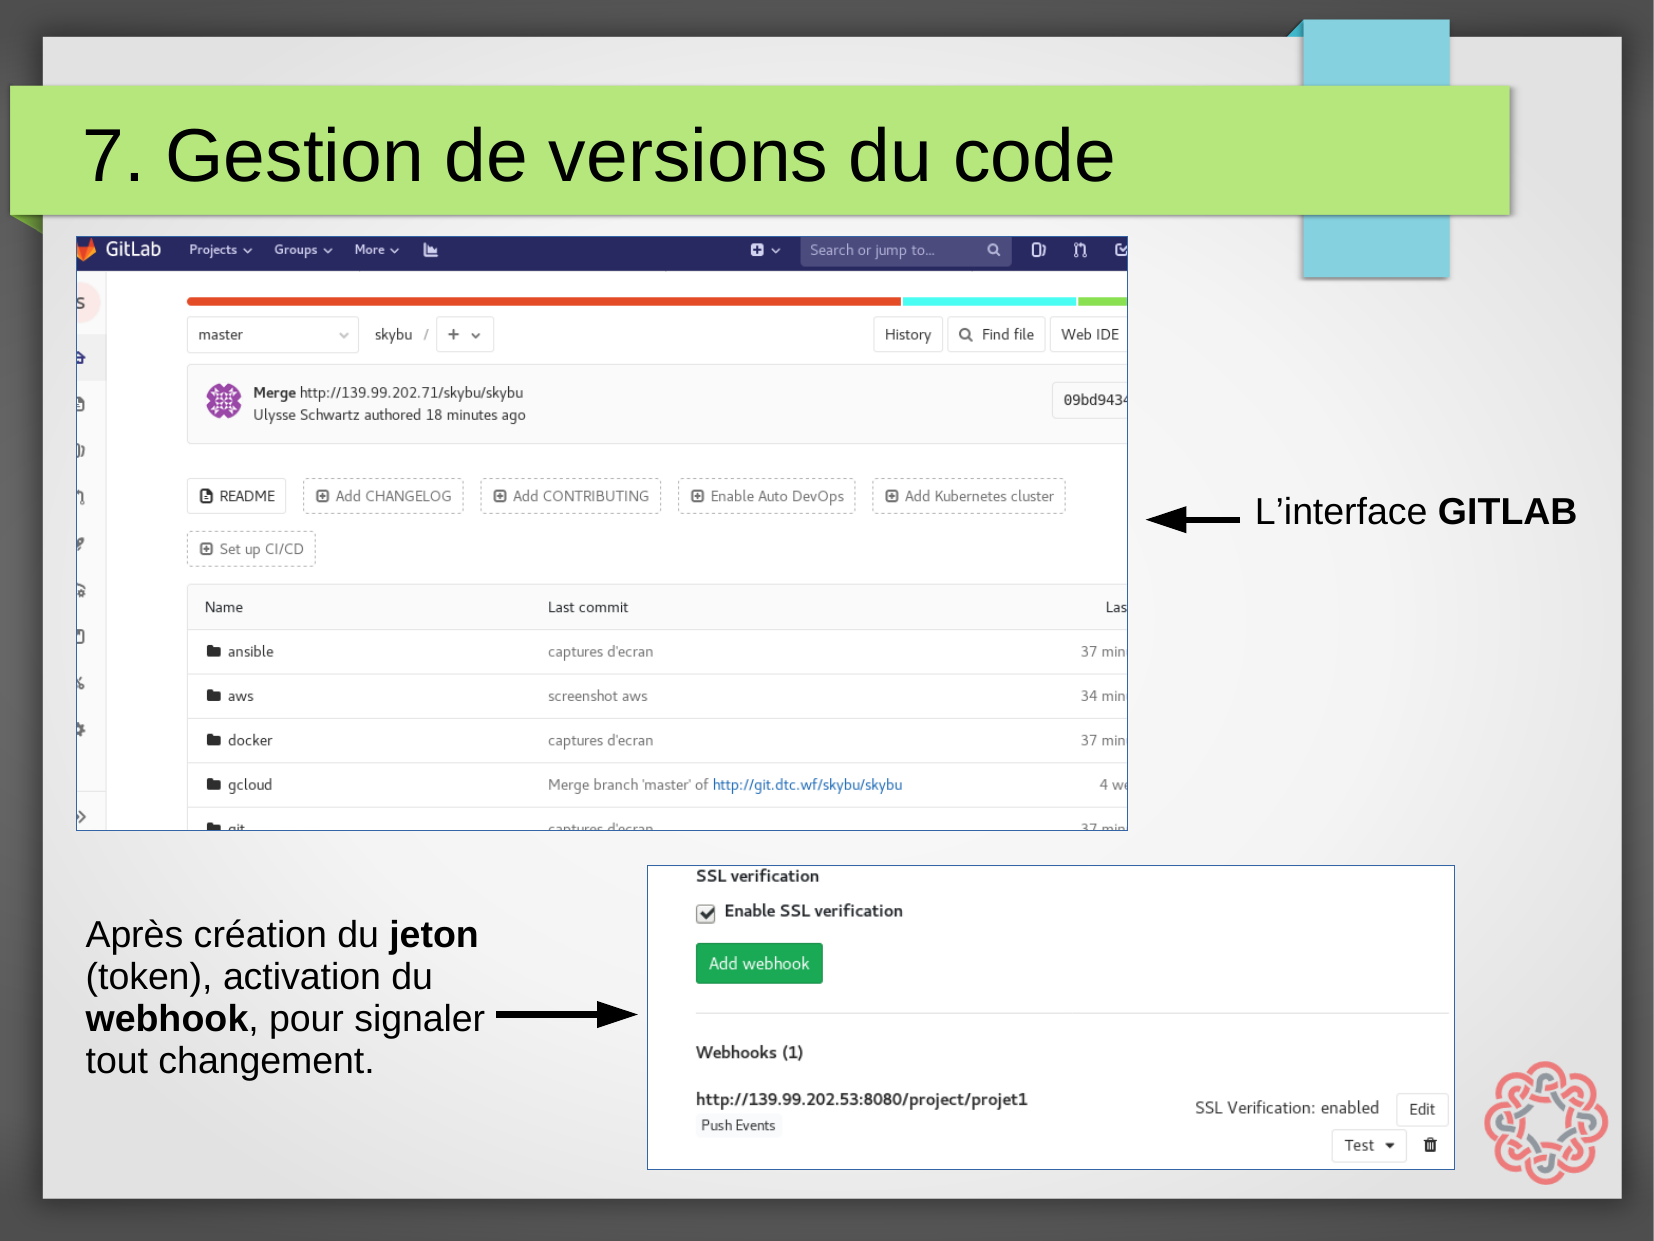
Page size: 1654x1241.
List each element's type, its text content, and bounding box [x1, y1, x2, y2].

list [82, 295, 1571, 1015]
title 7. Gestion de versions du code [82, 94, 1501, 213]
picture [0, 0, 1654, 1241]
text_box Après création du jeton (token), activation du webhook, pour signaler tout changement. [70, 862, 544, 1170]
text_box L’interface GITLAB [1240, 483, 1642, 544]
